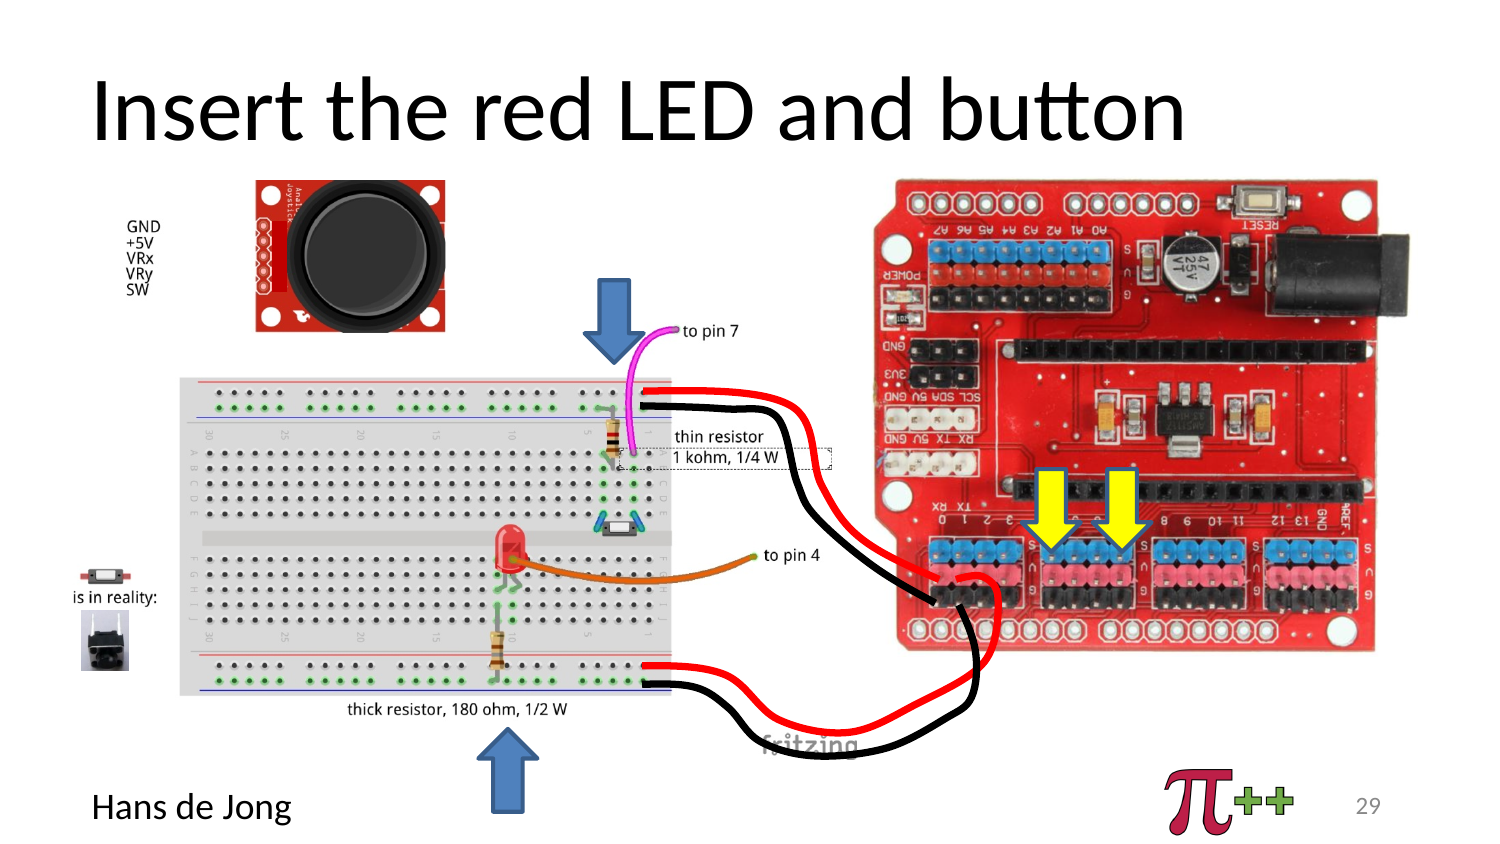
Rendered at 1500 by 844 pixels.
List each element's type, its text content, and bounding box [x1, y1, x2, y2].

text_box [1021, 469, 1081, 552]
picture [868, 173, 1418, 657]
text_box 29 [1340, 782, 1426, 827]
text_box [584, 280, 644, 363]
text_box [272, 221, 287, 292]
text_box [1092, 469, 1152, 552]
title Insert the red LED and button [75, 33, 1426, 175]
text_box [478, 728, 538, 812]
picture [0, 180, 857, 760]
